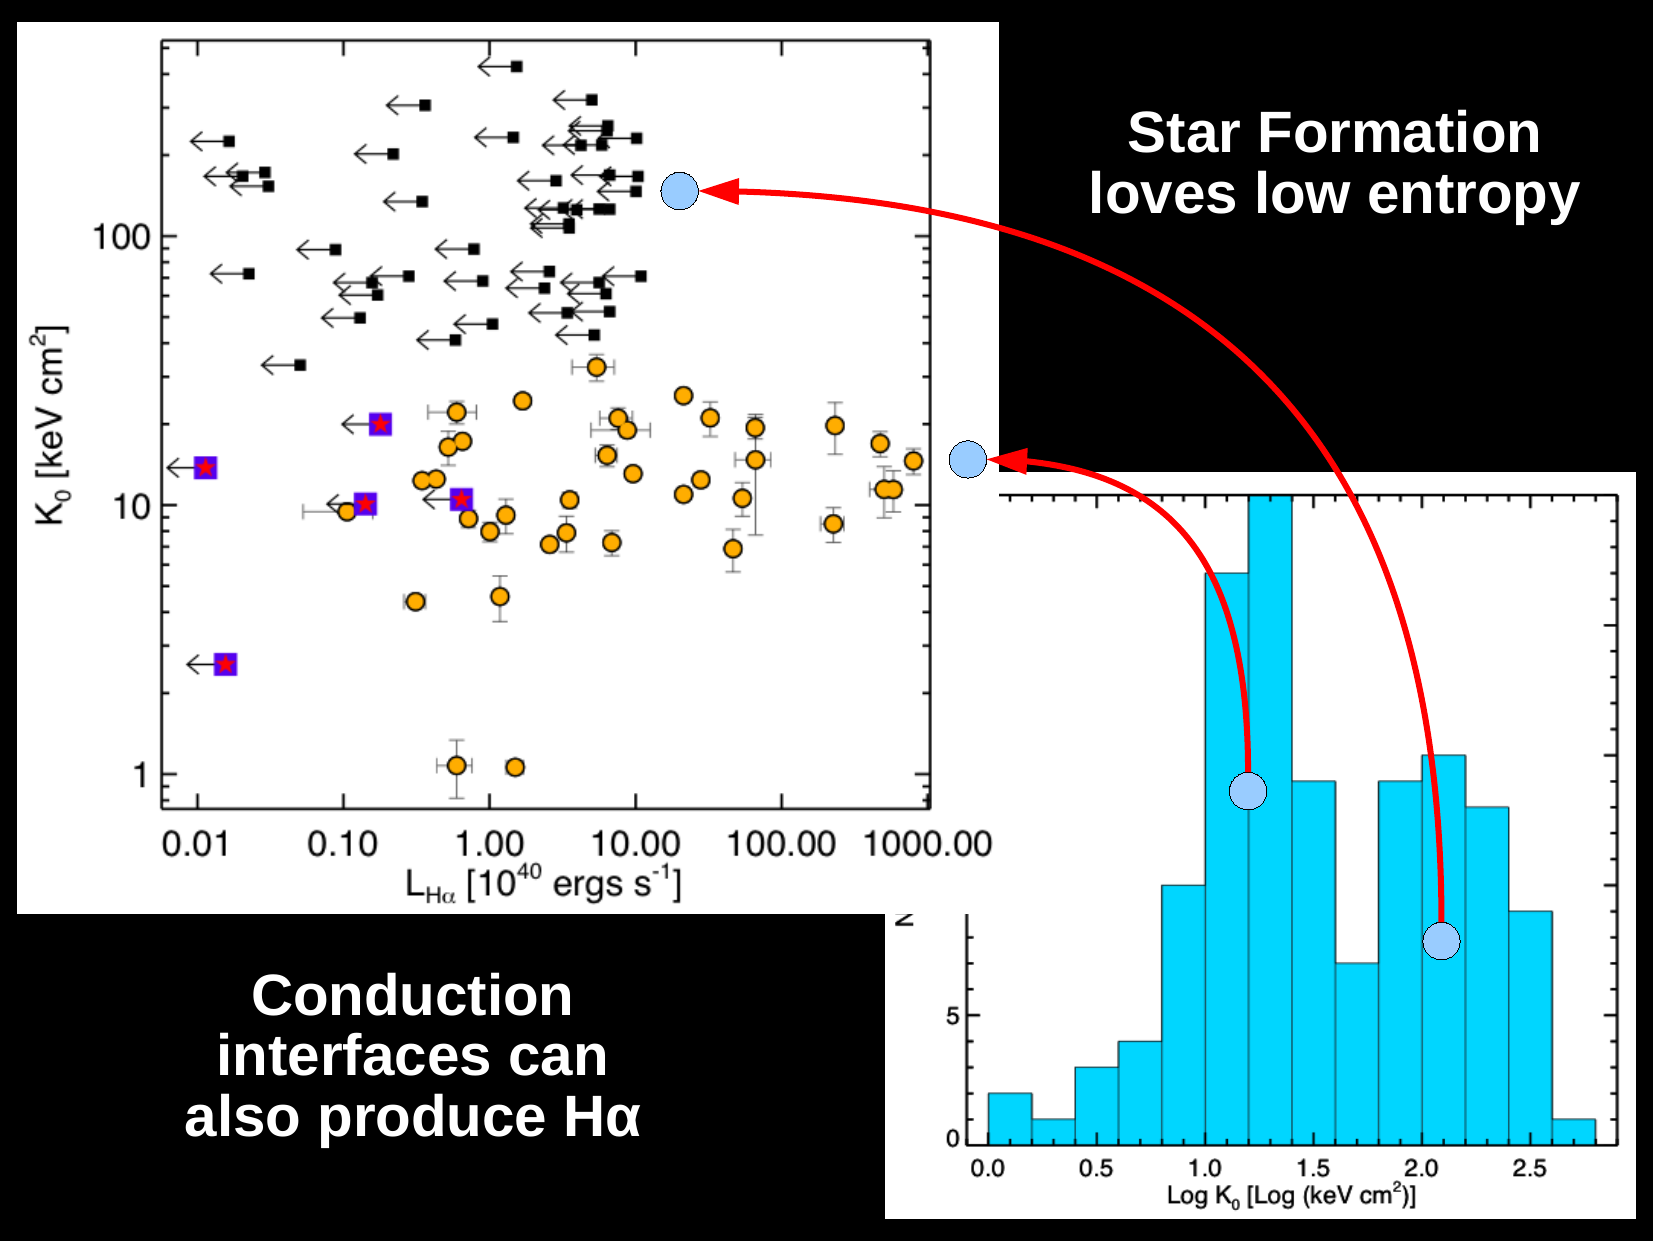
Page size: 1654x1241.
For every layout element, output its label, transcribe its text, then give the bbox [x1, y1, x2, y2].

text_box Conduction interfaces can also produce Hα [149, 959, 677, 1161]
picture [17, 22, 1636, 1219]
text_box Star Formation loves low entropy [1071, 97, 1599, 238]
text_box [1229, 772, 1267, 810]
text_box [949, 440, 987, 479]
text_box [660, 172, 699, 210]
text_box [1422, 922, 1461, 960]
